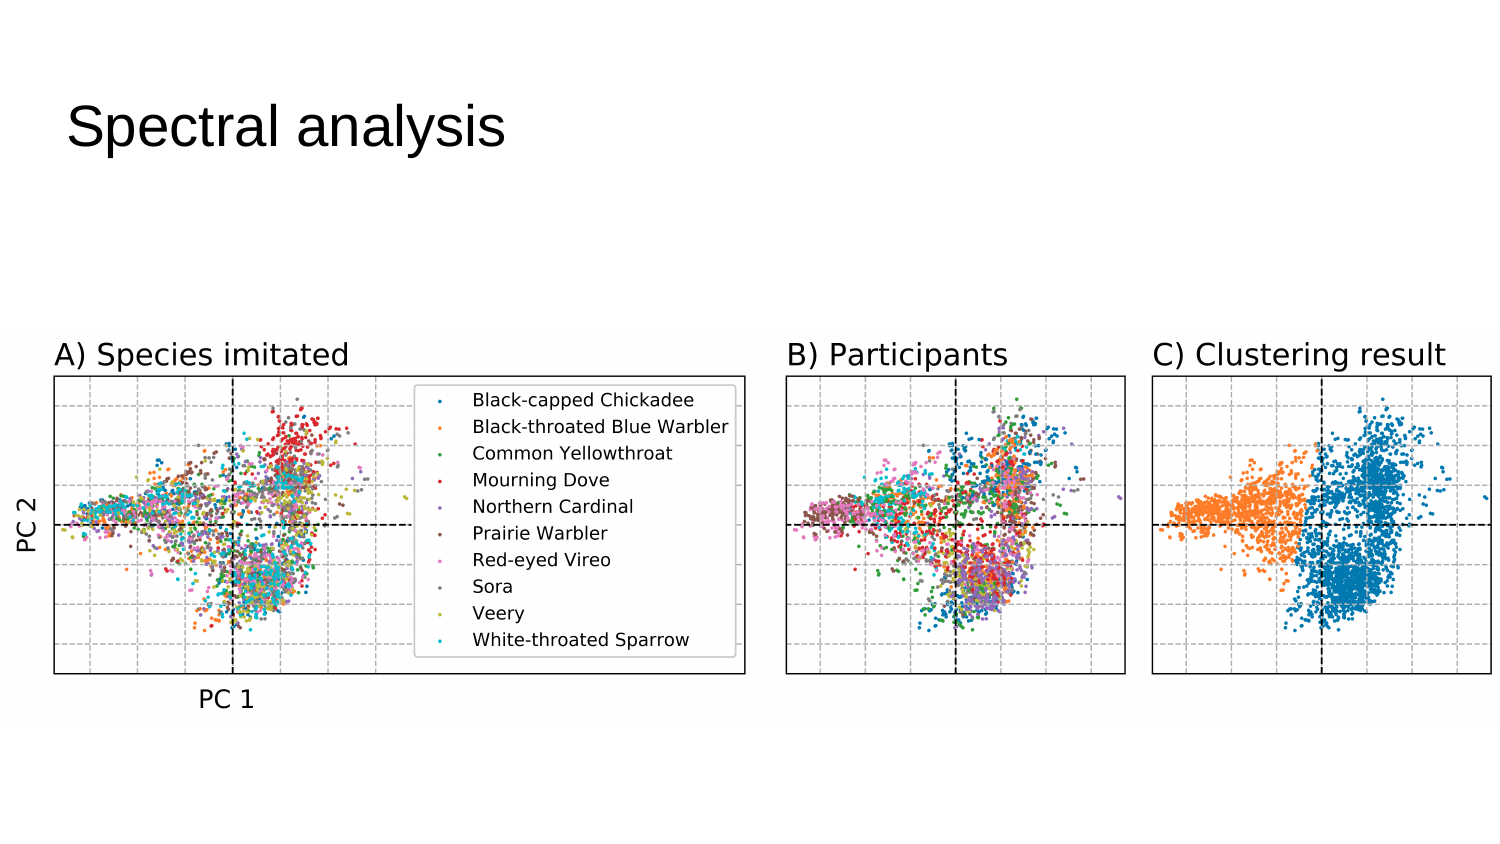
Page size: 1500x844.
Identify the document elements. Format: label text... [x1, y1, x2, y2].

title Spectral analysis [51, 72, 1449, 167]
picture [3, 329, 1500, 726]
